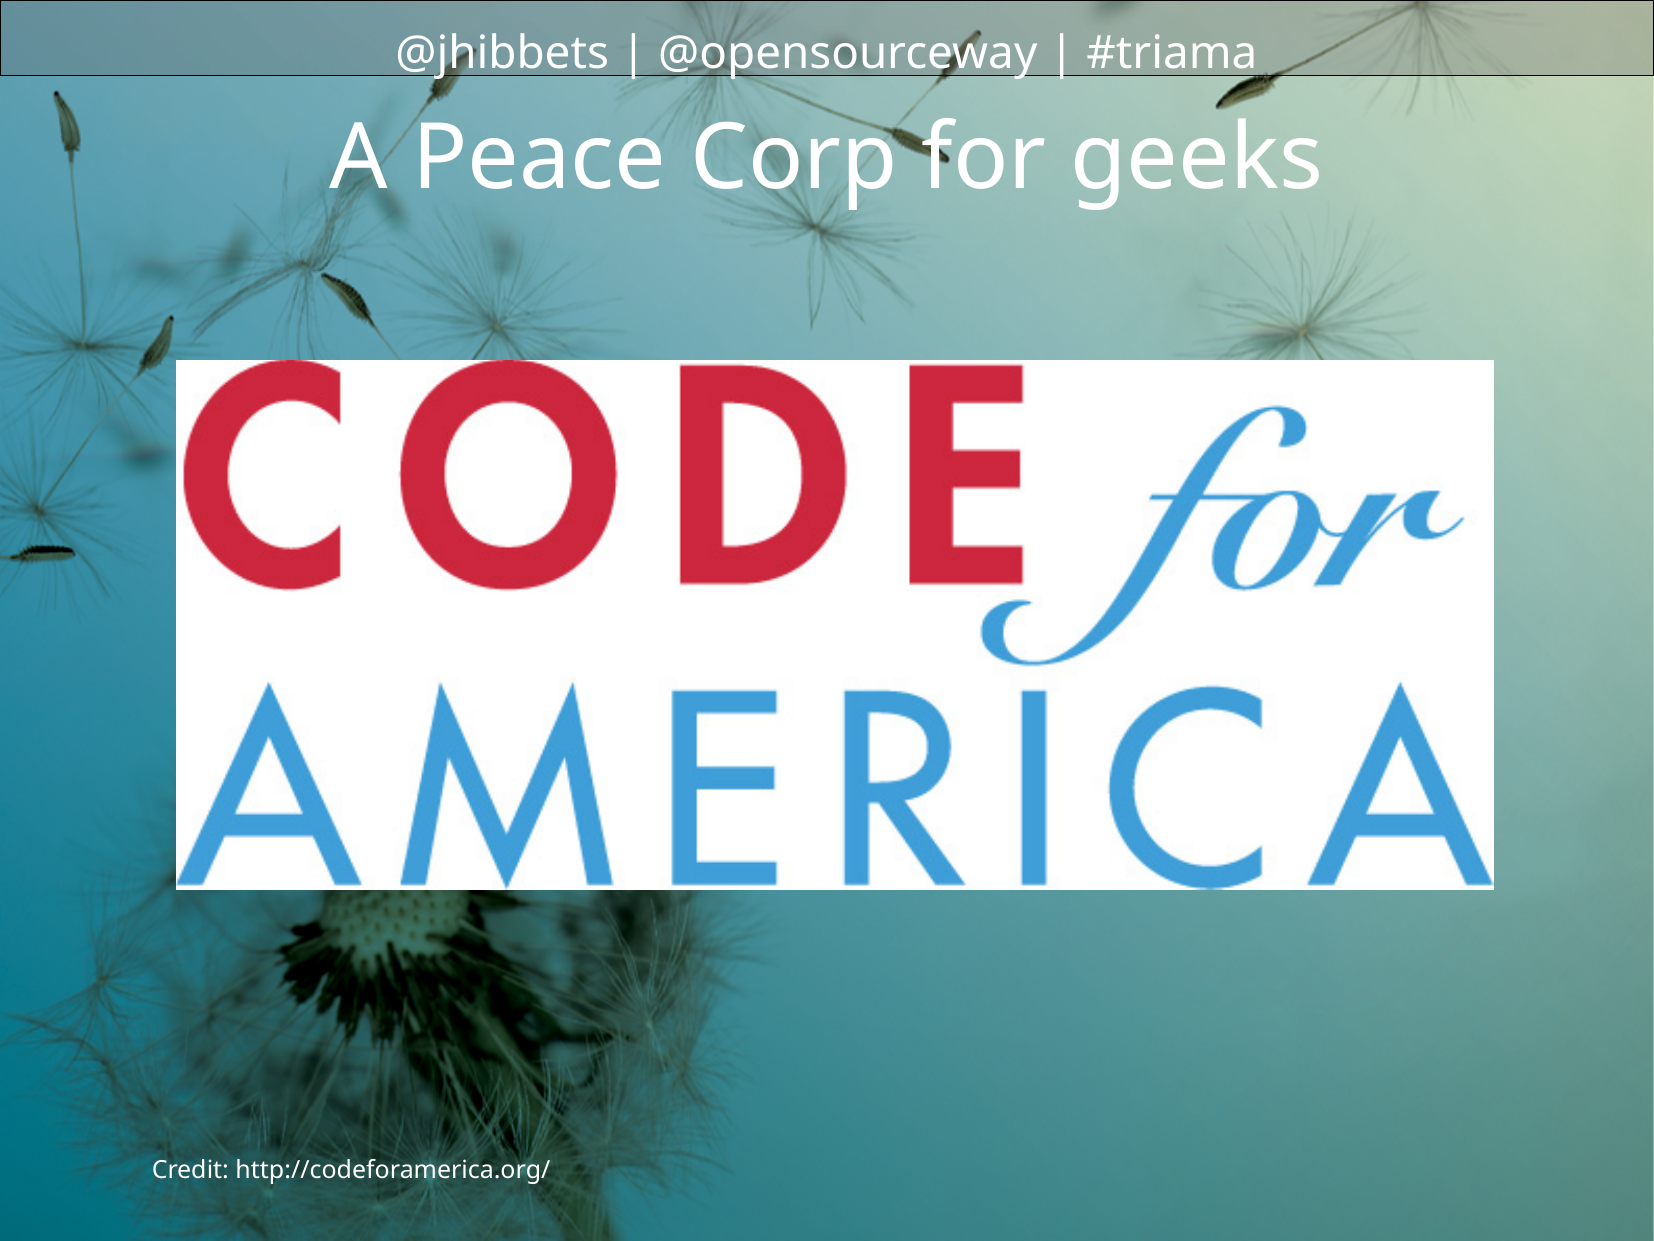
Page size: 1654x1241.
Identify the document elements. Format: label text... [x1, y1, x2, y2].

text_box Credit: http://codeforamerica.org/ [137, 1144, 573, 1185]
picture [0, 76, 1654, 1241]
title A Peace Corp for geeks [82, 49, 1571, 257]
